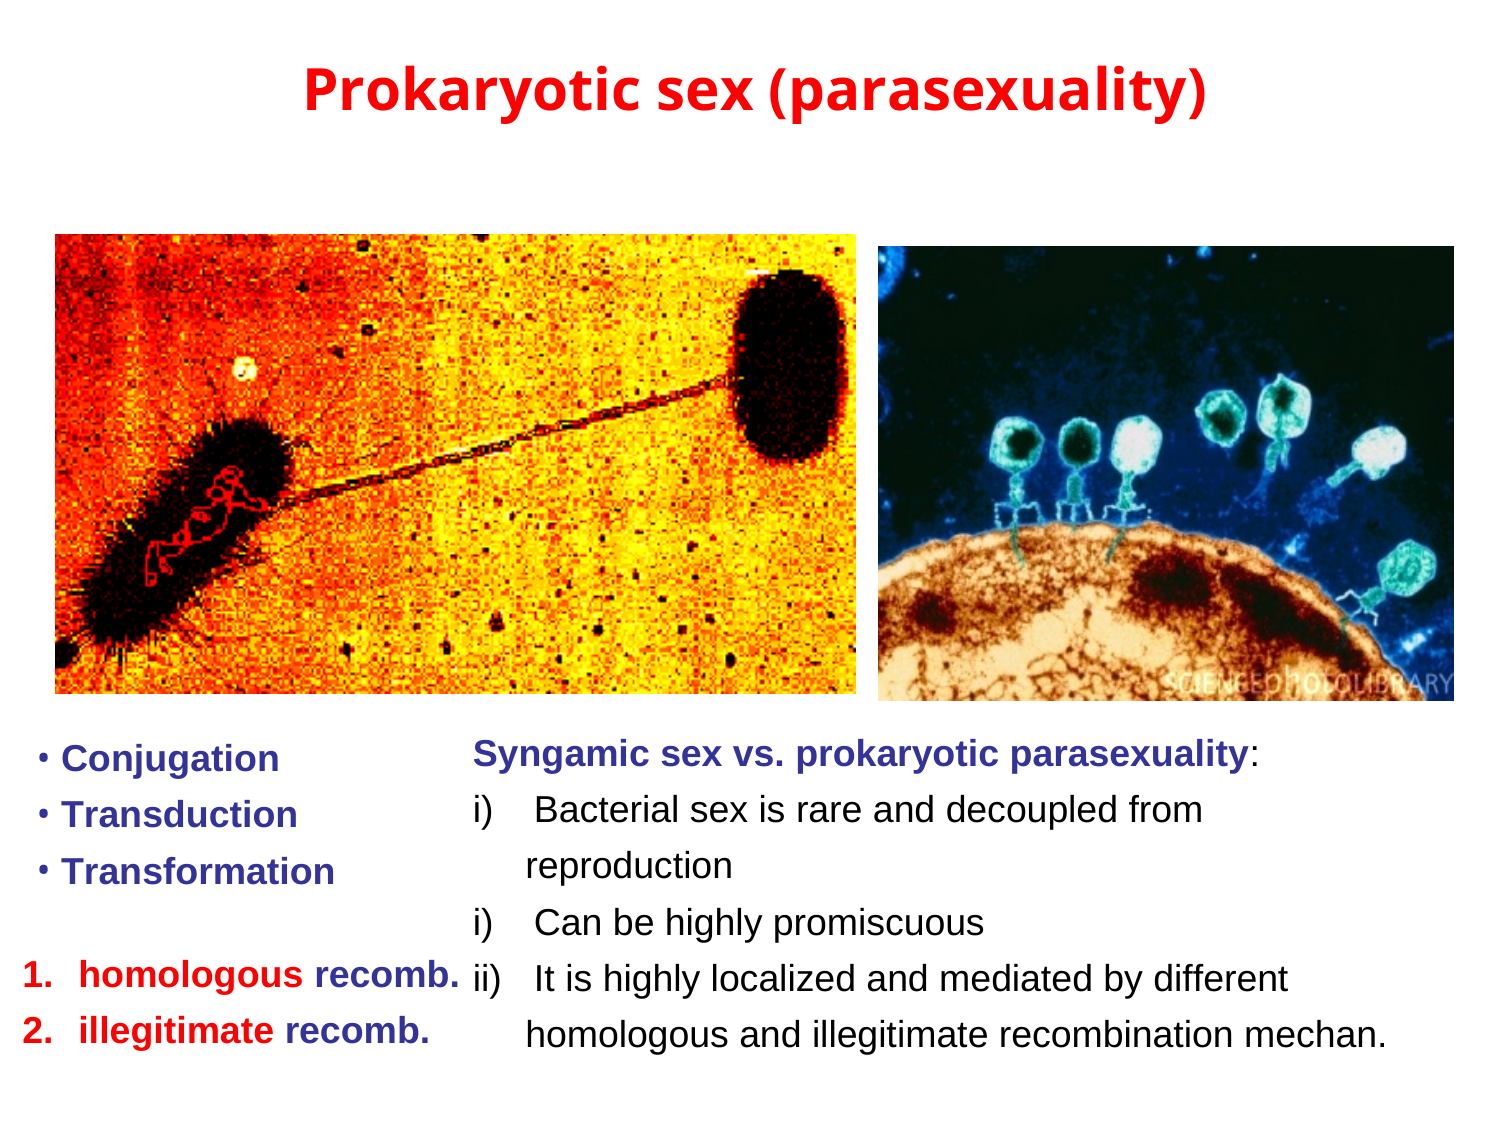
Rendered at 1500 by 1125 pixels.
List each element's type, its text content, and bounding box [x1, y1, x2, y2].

text_box Prokaryotic sex (parasexuality) [287, 44, 1222, 131]
picture [55, 234, 856, 694]
picture [878, 246, 1454, 701]
text_box Syngamic sex vs. prokaryotic parasexuality: Bacterial sex is rare and decoupled from reproduction Can be highly promiscuous It is highly localized and mediated by different homologous and illegitimate recombination mechan. [458, 710, 1500, 1063]
text_box Conjugation Transduction Transformation [21, 715, 352, 900]
text_box homologous recomb. illegitimate recomb. [7, 930, 476, 1059]
